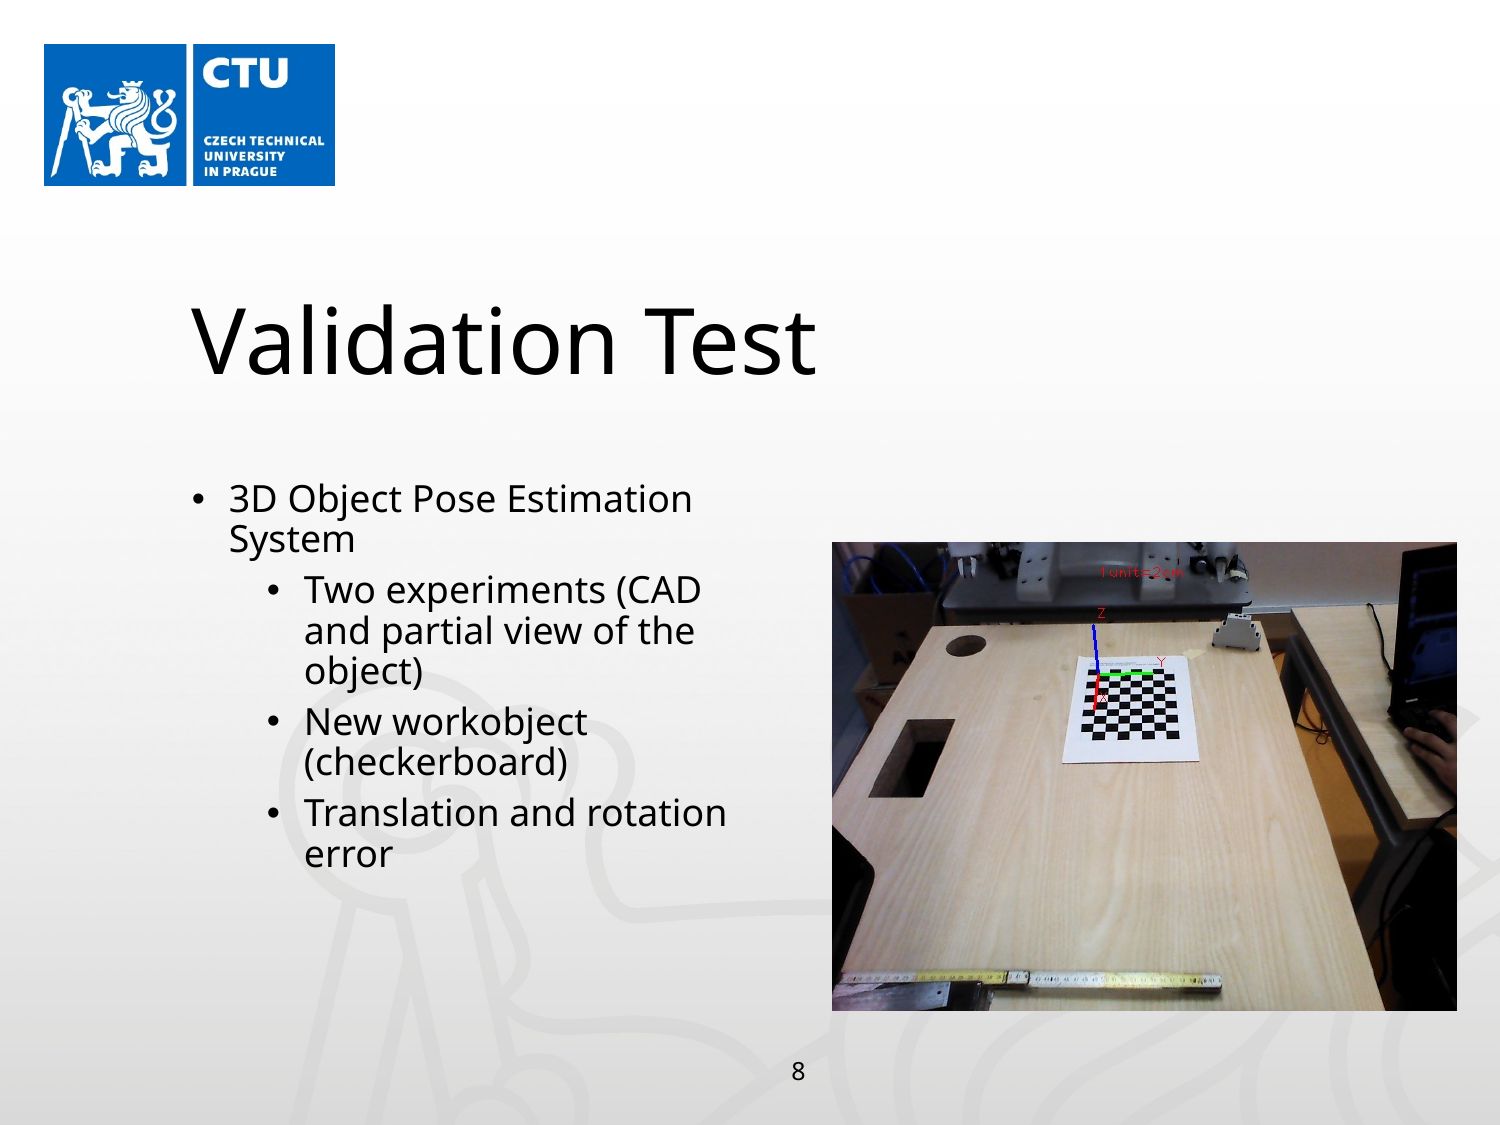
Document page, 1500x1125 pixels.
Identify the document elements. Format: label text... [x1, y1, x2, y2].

title 8 [776, 1050, 826, 1096]
title Validation Test [177, 236, 1456, 454]
list 3D Object Pose Estimation System Two experiments (CAD and partial view of the object) New workobject (checkerboard) Translation and rotation error [177, 472, 766, 1036]
picture [0, 0, 1500, 1125]
